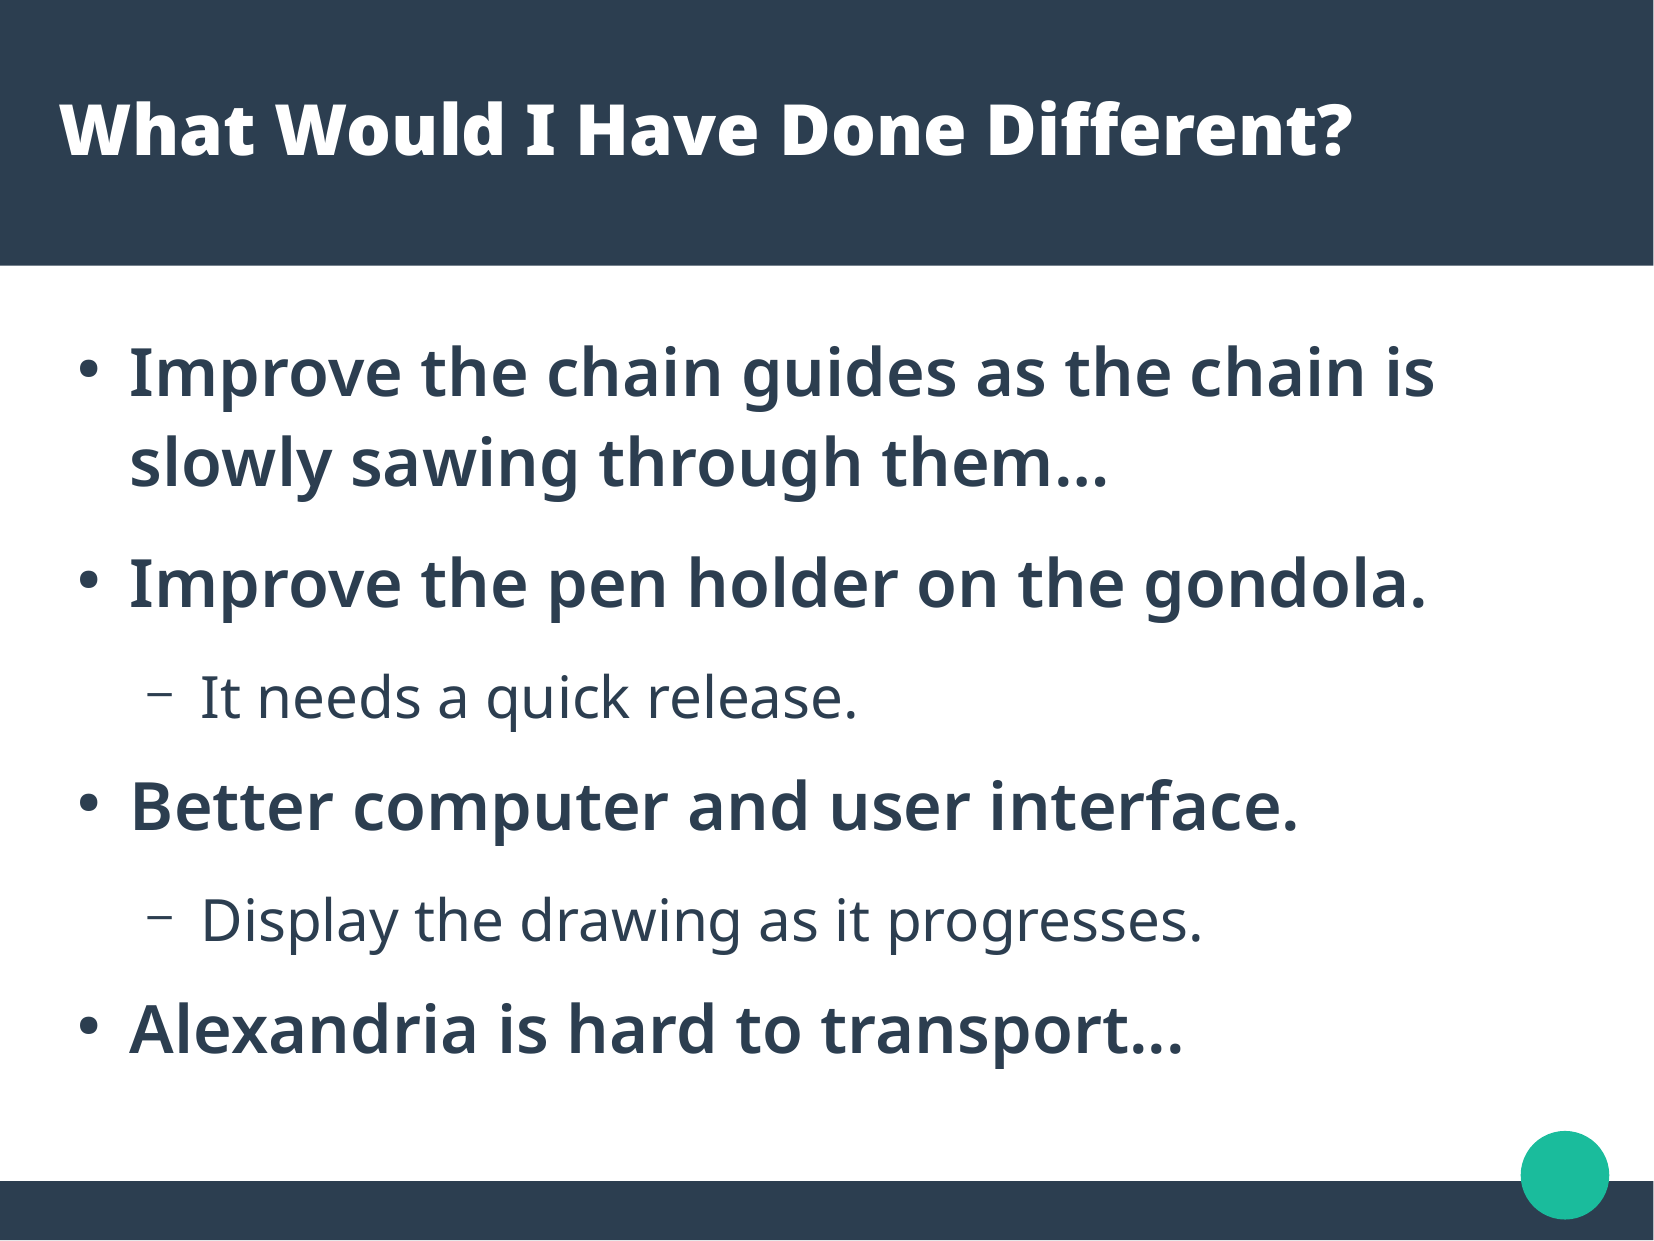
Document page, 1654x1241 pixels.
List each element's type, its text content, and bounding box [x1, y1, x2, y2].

title What Would I Have Done Different? [59, 49, 1595, 207]
list Improve the chain guides as the chain is slowly sawing through them… Improve the pen holder on the gondola. It needs a quick release. Better computer and user interface. Display the drawing as it progresses. Alexandria is hard to transport... [59, 324, 1595, 1152]
